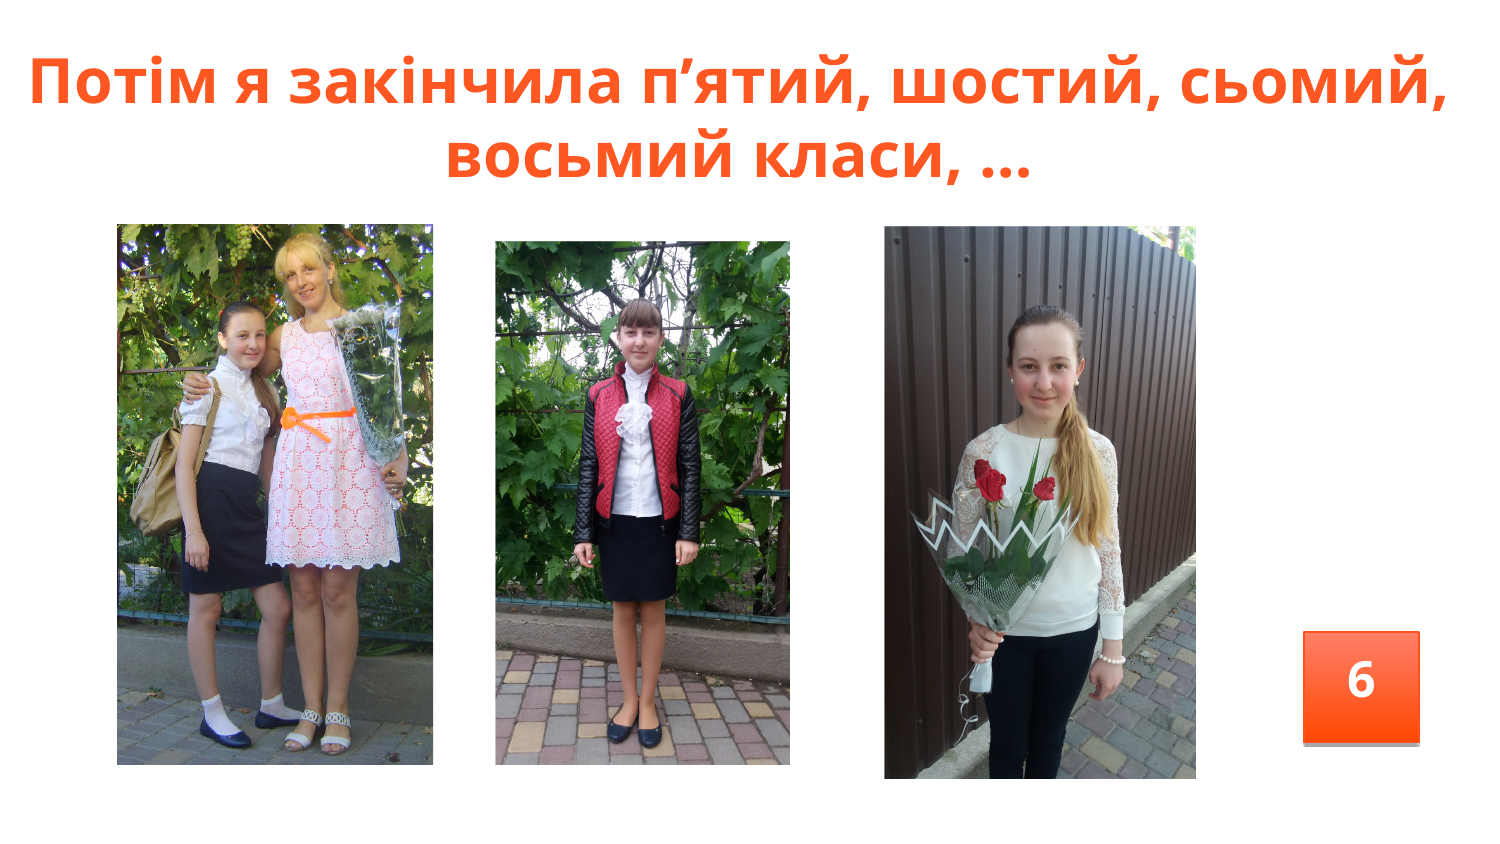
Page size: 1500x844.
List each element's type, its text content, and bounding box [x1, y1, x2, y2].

title Потім я закінчила п’ятий, шостий, сьомий, восьмий класи, … [0, 25, 1479, 120]
picture [884, 226, 1196, 780]
picture [495, 241, 790, 765]
picture [117, 224, 434, 765]
text_box 6 [1304, 632, 1419, 743]
